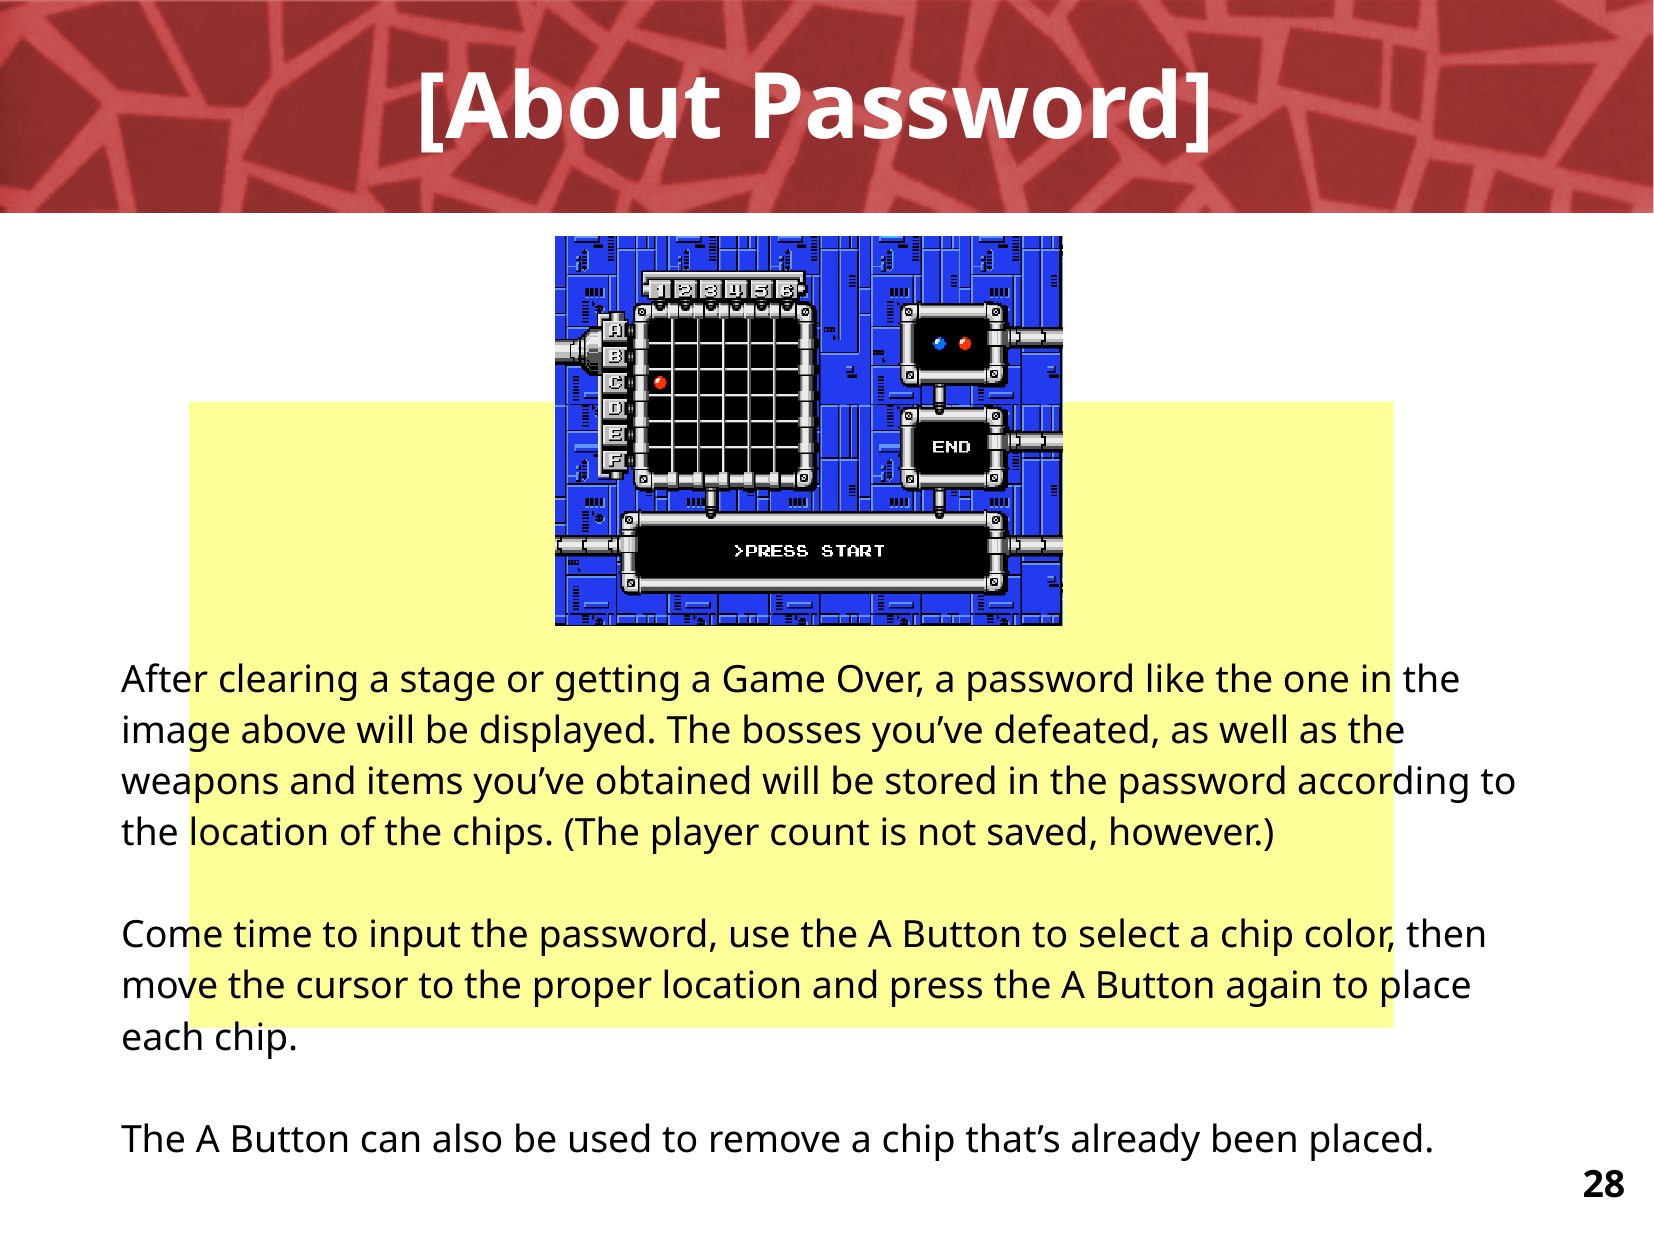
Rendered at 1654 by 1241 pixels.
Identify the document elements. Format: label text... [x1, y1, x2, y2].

picture [0, 0, 1654, 213]
picture [555, 236, 1063, 626]
text_box After clearing a stage or getting a Game Over, a password like the one in the image above will be displayed. The bosses you’ve defeated, as well as the weapons and items you’ve obtained will be stored in the password according to the location of the chips. (The player count is not saved, however.) Come time to input the password, use the A Button to select a chip color, then move the cursor to the proper location and press the A Button again to place each chip. The A Button can also be used to remove a chip that’s already been placed. [106, 645, 1548, 1151]
text_box [188, 401, 1394, 645]
title [About Password] [70, 0, 1559, 208]
